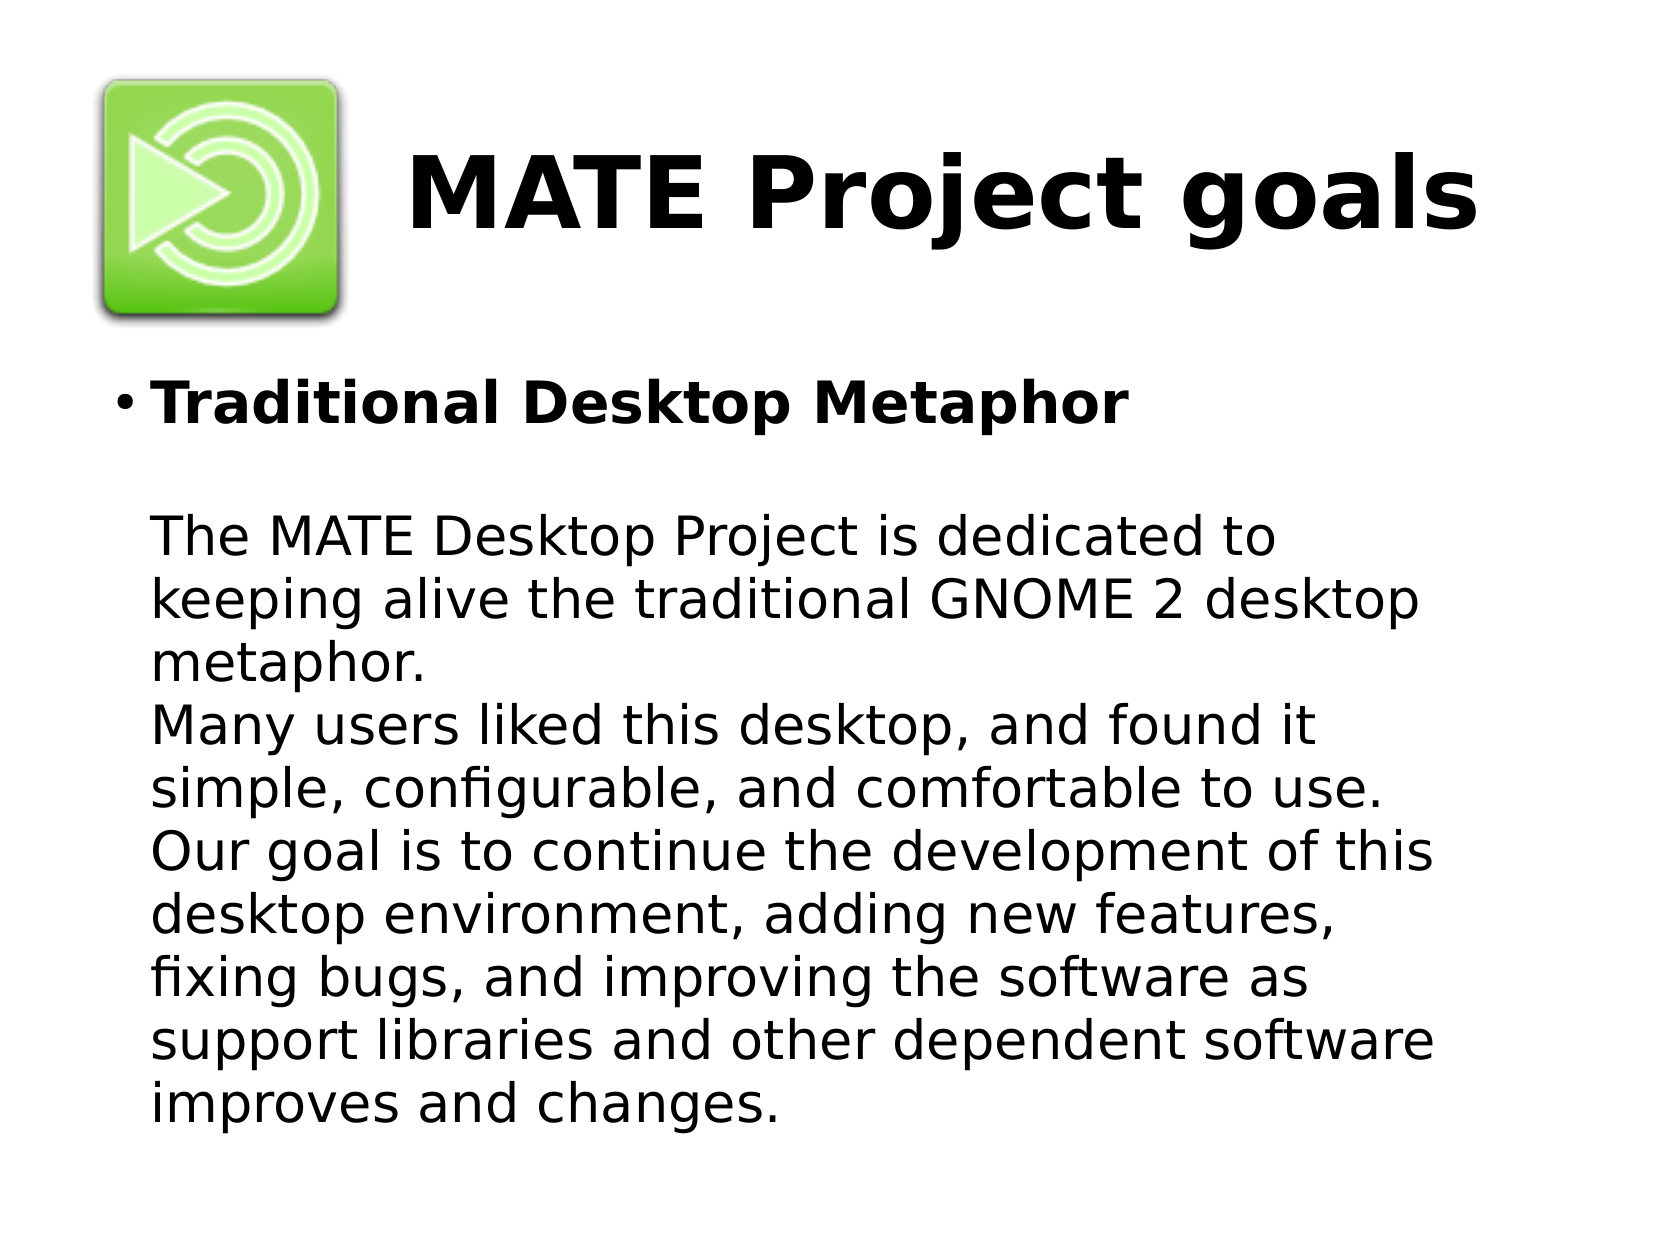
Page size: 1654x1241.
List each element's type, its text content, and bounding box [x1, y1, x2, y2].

picture [88, 64, 355, 331]
text_box MATE Project goals [389, 128, 1536, 260]
text_box Traditional Desktop Metaphor The MATE Desktop Project is dedicated to keeping alive the traditional GNOME 2 desktop metaphor. Many users liked this desktop, and found it simple, configurable, and comfortable to use. Our goal is to continue the development of this desktop environment, adding new features, fixing bugs, and improving the software as support libraries and other dependent software improves and changes. [100, 362, 1471, 1143]
